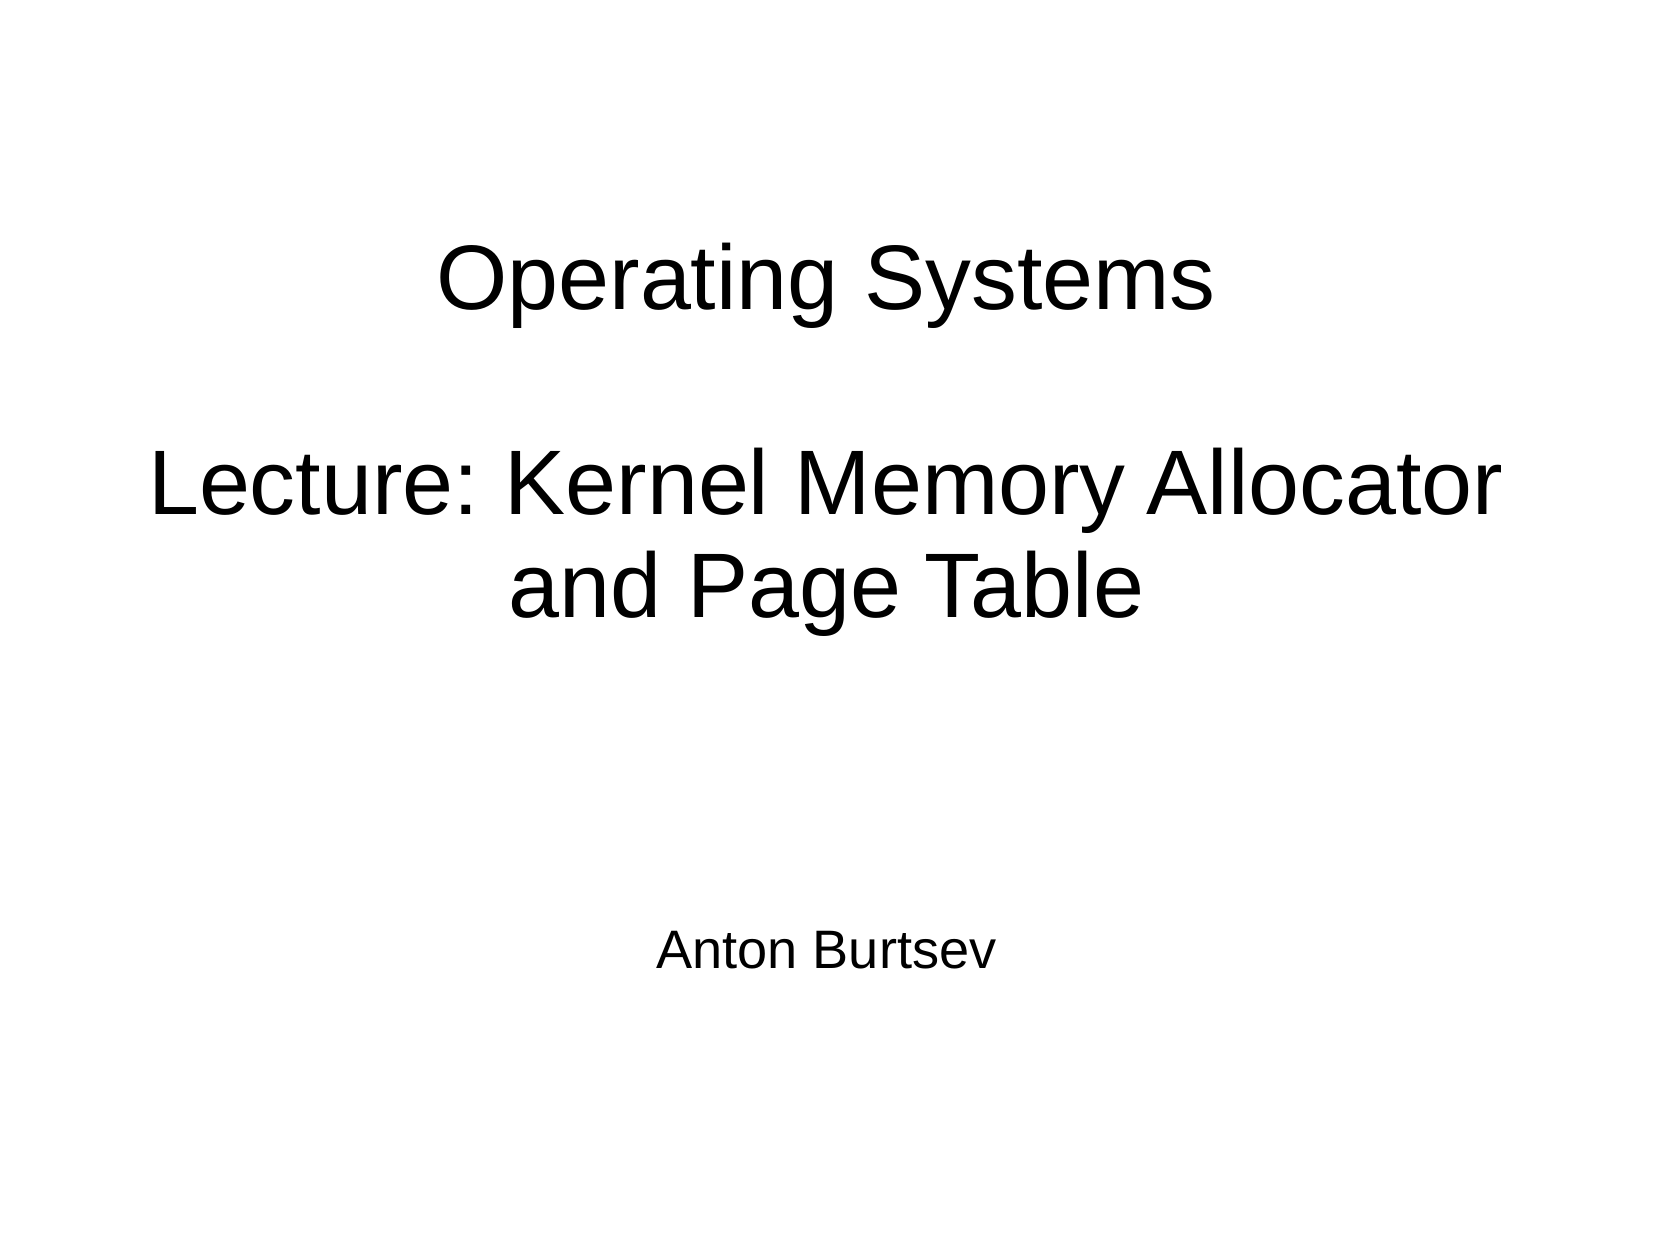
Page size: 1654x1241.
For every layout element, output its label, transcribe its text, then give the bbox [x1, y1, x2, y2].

title Operating Systems Lecture: Kernel Memory Allocator and Page Table [82, 113, 1571, 637]
subtitle Anton Burtsev [82, 637, 1571, 1109]
